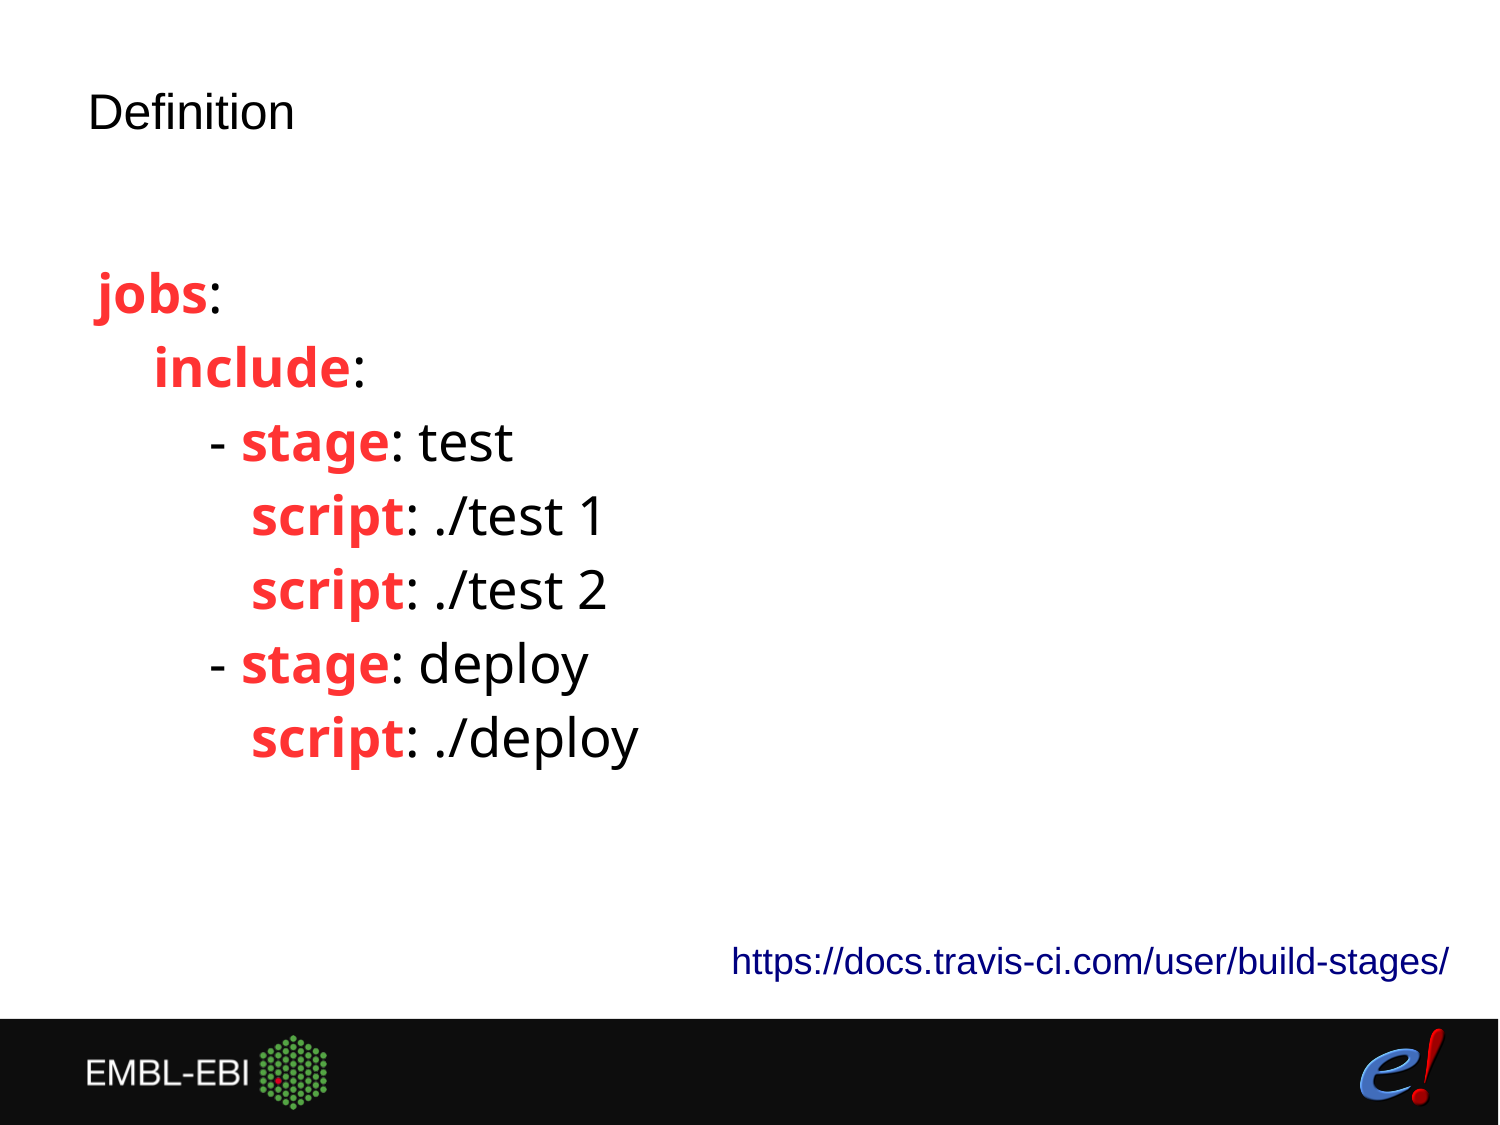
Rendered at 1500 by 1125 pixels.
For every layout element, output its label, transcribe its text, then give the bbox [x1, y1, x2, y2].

text_box jobs: include: - stage: test script: ./test 1 script: ./test 2 - stage: deploy script: ./deploy [82, 248, 593, 727]
title Definition [87, 50, 1425, 175]
text_box https://docs.travis-ci.com/user/build-stages/ [716, 933, 1465, 990]
picture [87, 1035, 327, 1110]
picture [1357, 1026, 1448, 1112]
